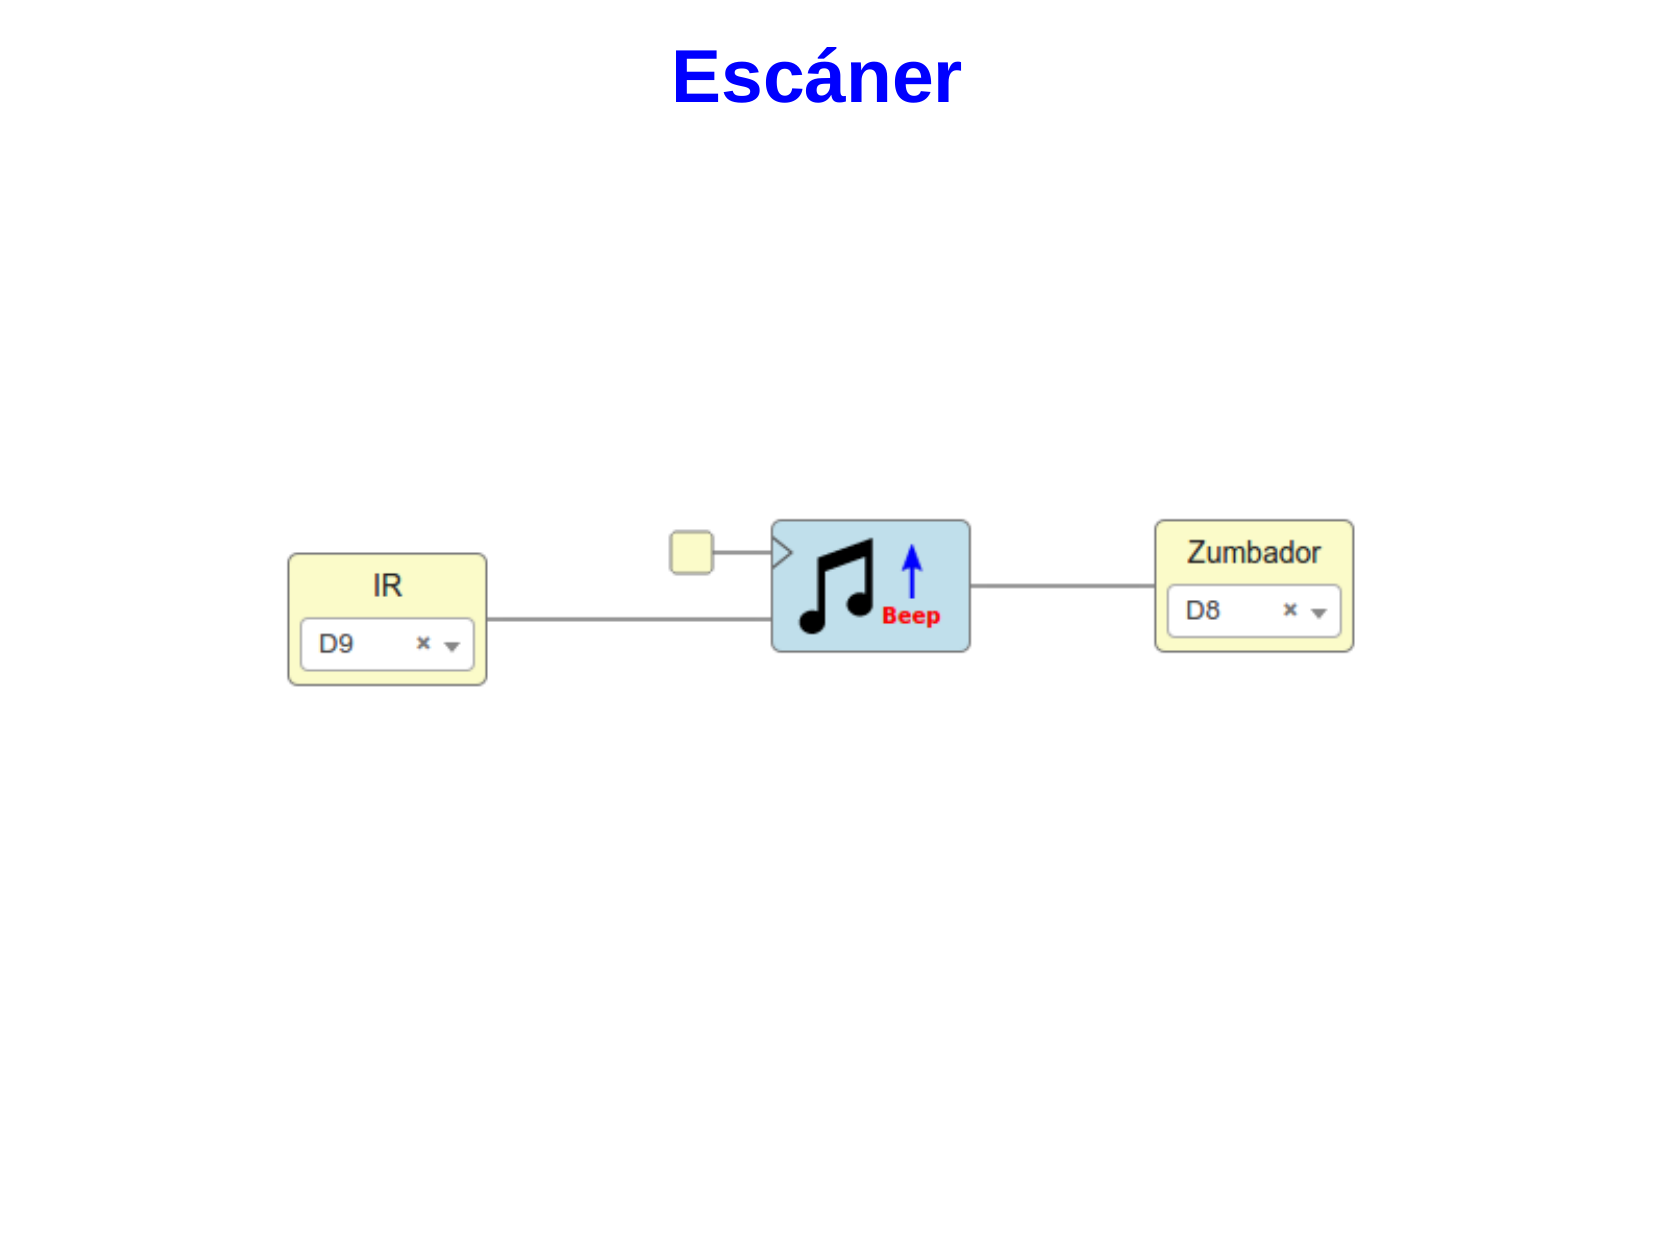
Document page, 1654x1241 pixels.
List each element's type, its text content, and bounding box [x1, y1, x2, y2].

text_box Escáner [90, 27, 1546, 164]
picture [240, 453, 1407, 721]
